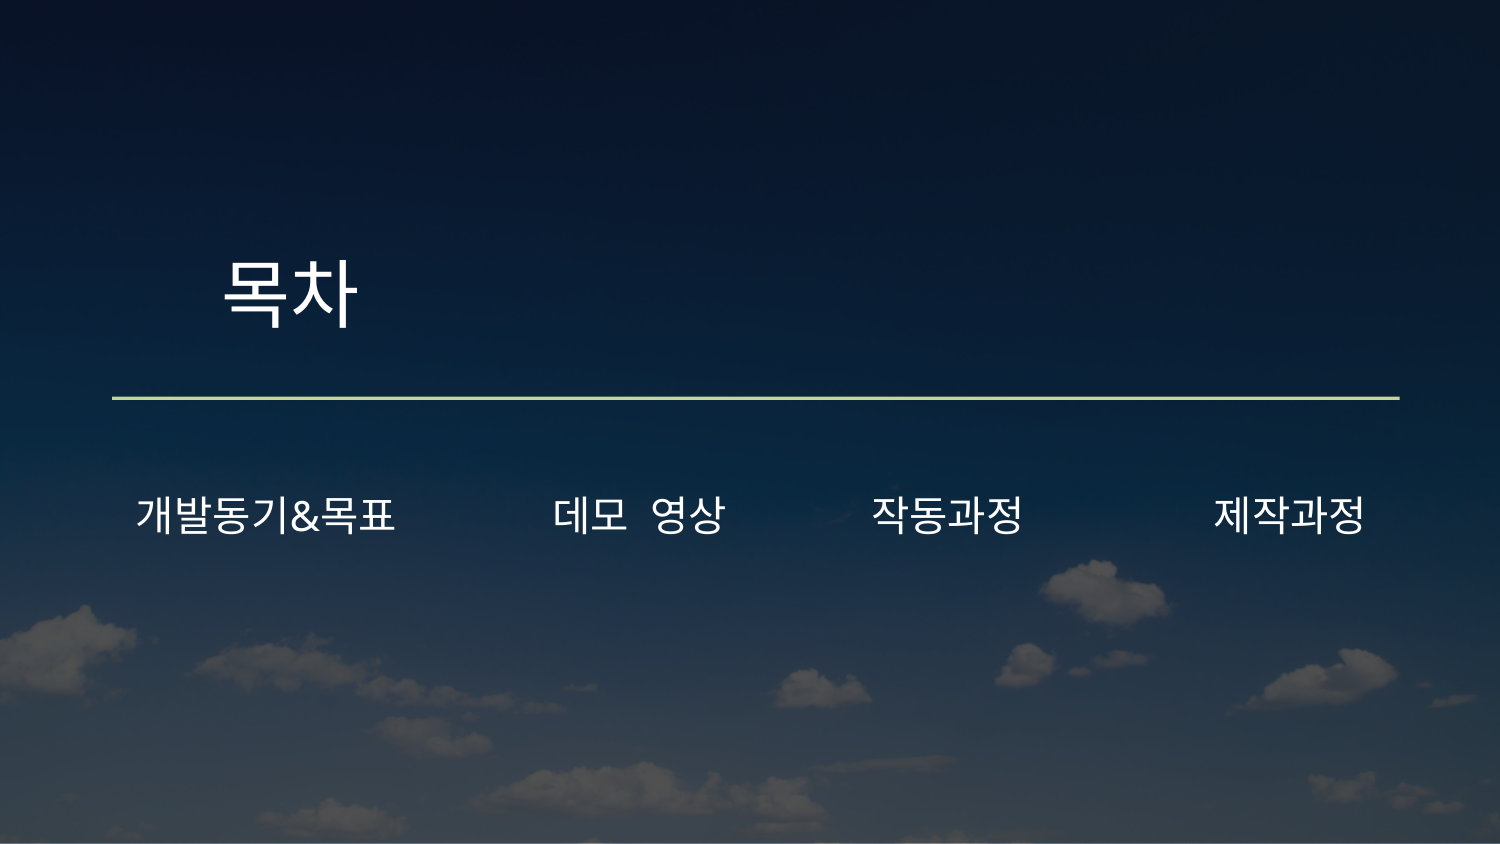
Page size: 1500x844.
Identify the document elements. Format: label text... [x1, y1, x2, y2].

text_box 제작과정 [1198, 482, 1435, 548]
text_box 개발동기&목표 [120, 482, 526, 548]
text_box 작동과정 [856, 482, 1093, 548]
text_box 데모 영상 [537, 482, 774, 548]
text_box 목차 [206, 240, 833, 345]
text_box [0, 0, 1500, 844]
